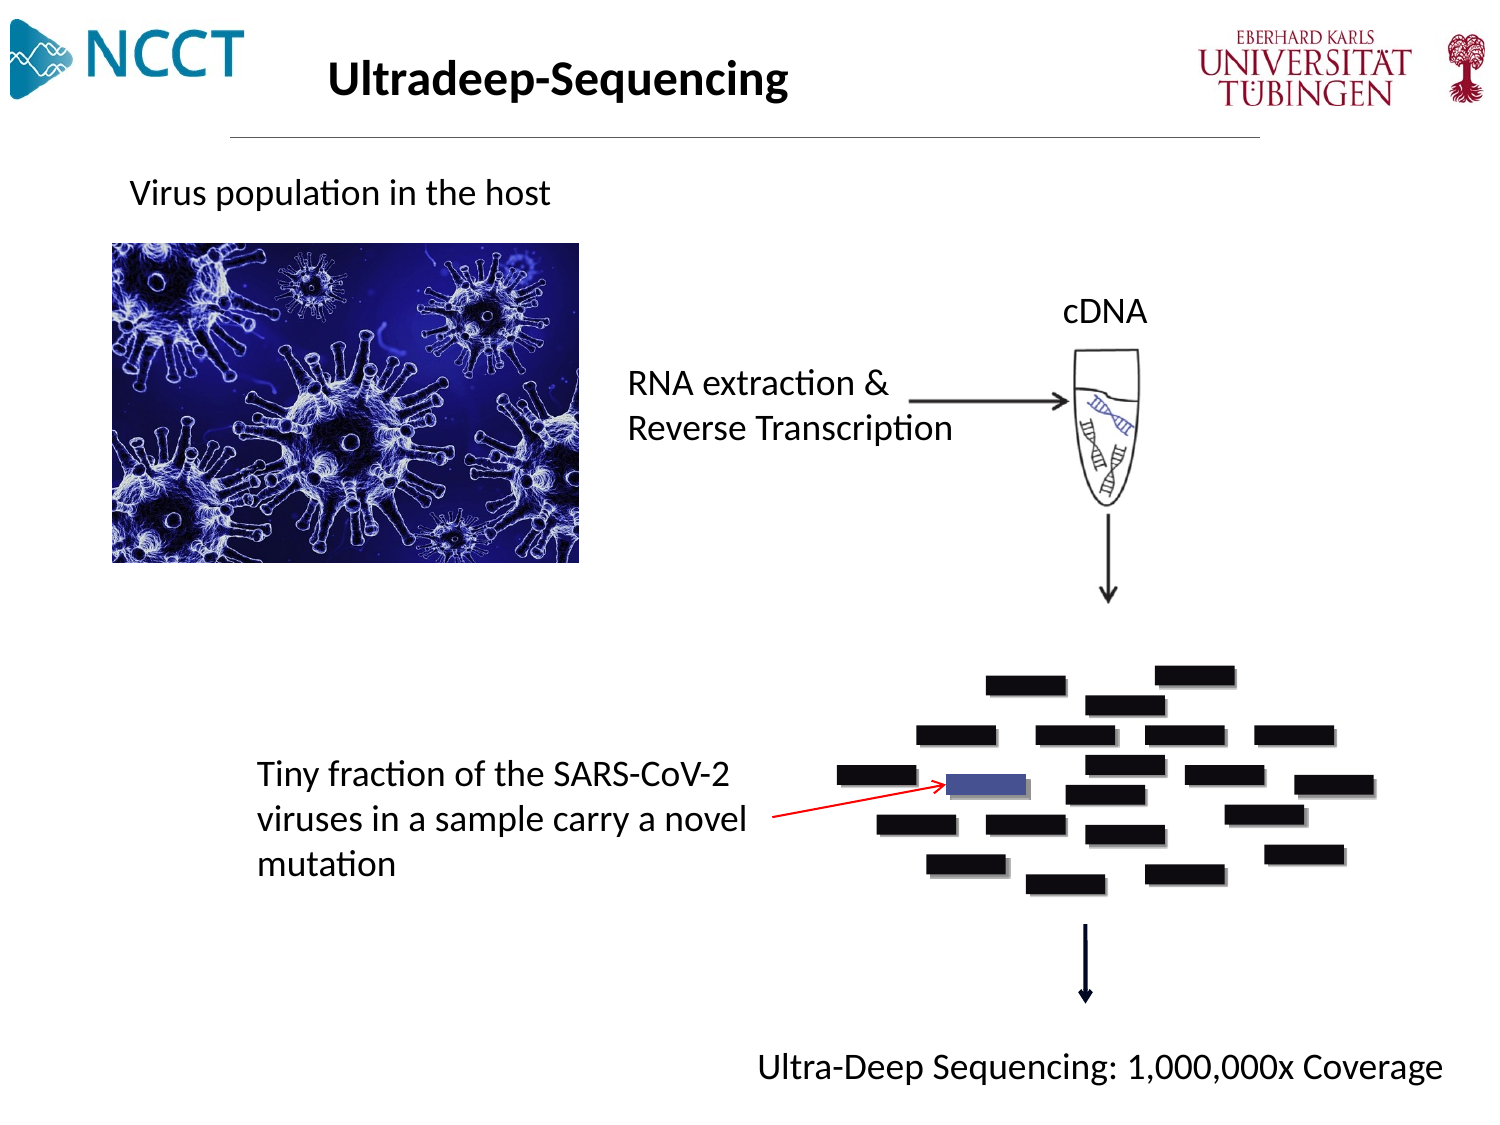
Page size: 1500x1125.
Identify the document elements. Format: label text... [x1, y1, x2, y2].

text_box [1254, 725, 1335, 745]
text_box Ultradeep-Sequencing [312, 37, 1105, 113]
text_box [985, 814, 1066, 835]
picture [1198, 30, 1485, 106]
text_box [1264, 844, 1344, 865]
text_box [1085, 754, 1165, 775]
text_box [1085, 695, 1165, 716]
text_box [1294, 774, 1374, 795]
text_box [876, 814, 957, 835]
text_box RNA extraction & Reverse Transcription [612, 350, 969, 455]
text_box [1025, 874, 1106, 895]
picture [10, 19, 245, 102]
text_box [1224, 804, 1305, 825]
text_box [1065, 784, 1146, 805]
text_box Ultra-Deep Sequencing: 1,000,000x Coverage [742, 1034, 1460, 1095]
text_box [946, 774, 1026, 795]
text_box cDNA [1048, 278, 1163, 339]
text_box [1035, 725, 1116, 745]
text_box [836, 765, 917, 785]
text_box [985, 675, 1066, 696]
text_box Virus population in the host [114, 160, 567, 221]
text_box [1145, 725, 1225, 745]
picture [903, 338, 1188, 610]
text_box [1085, 824, 1165, 845]
text_box [916, 725, 996, 745]
text_box [1145, 864, 1225, 885]
text_box [1184, 765, 1265, 785]
text_box Tiny fraction of the SARS-CoV-2 viruses in a sample carry a novel mutation [242, 741, 773, 892]
picture [112, 243, 579, 563]
text_box [1154, 665, 1235, 686]
text_box [926, 854, 1006, 875]
